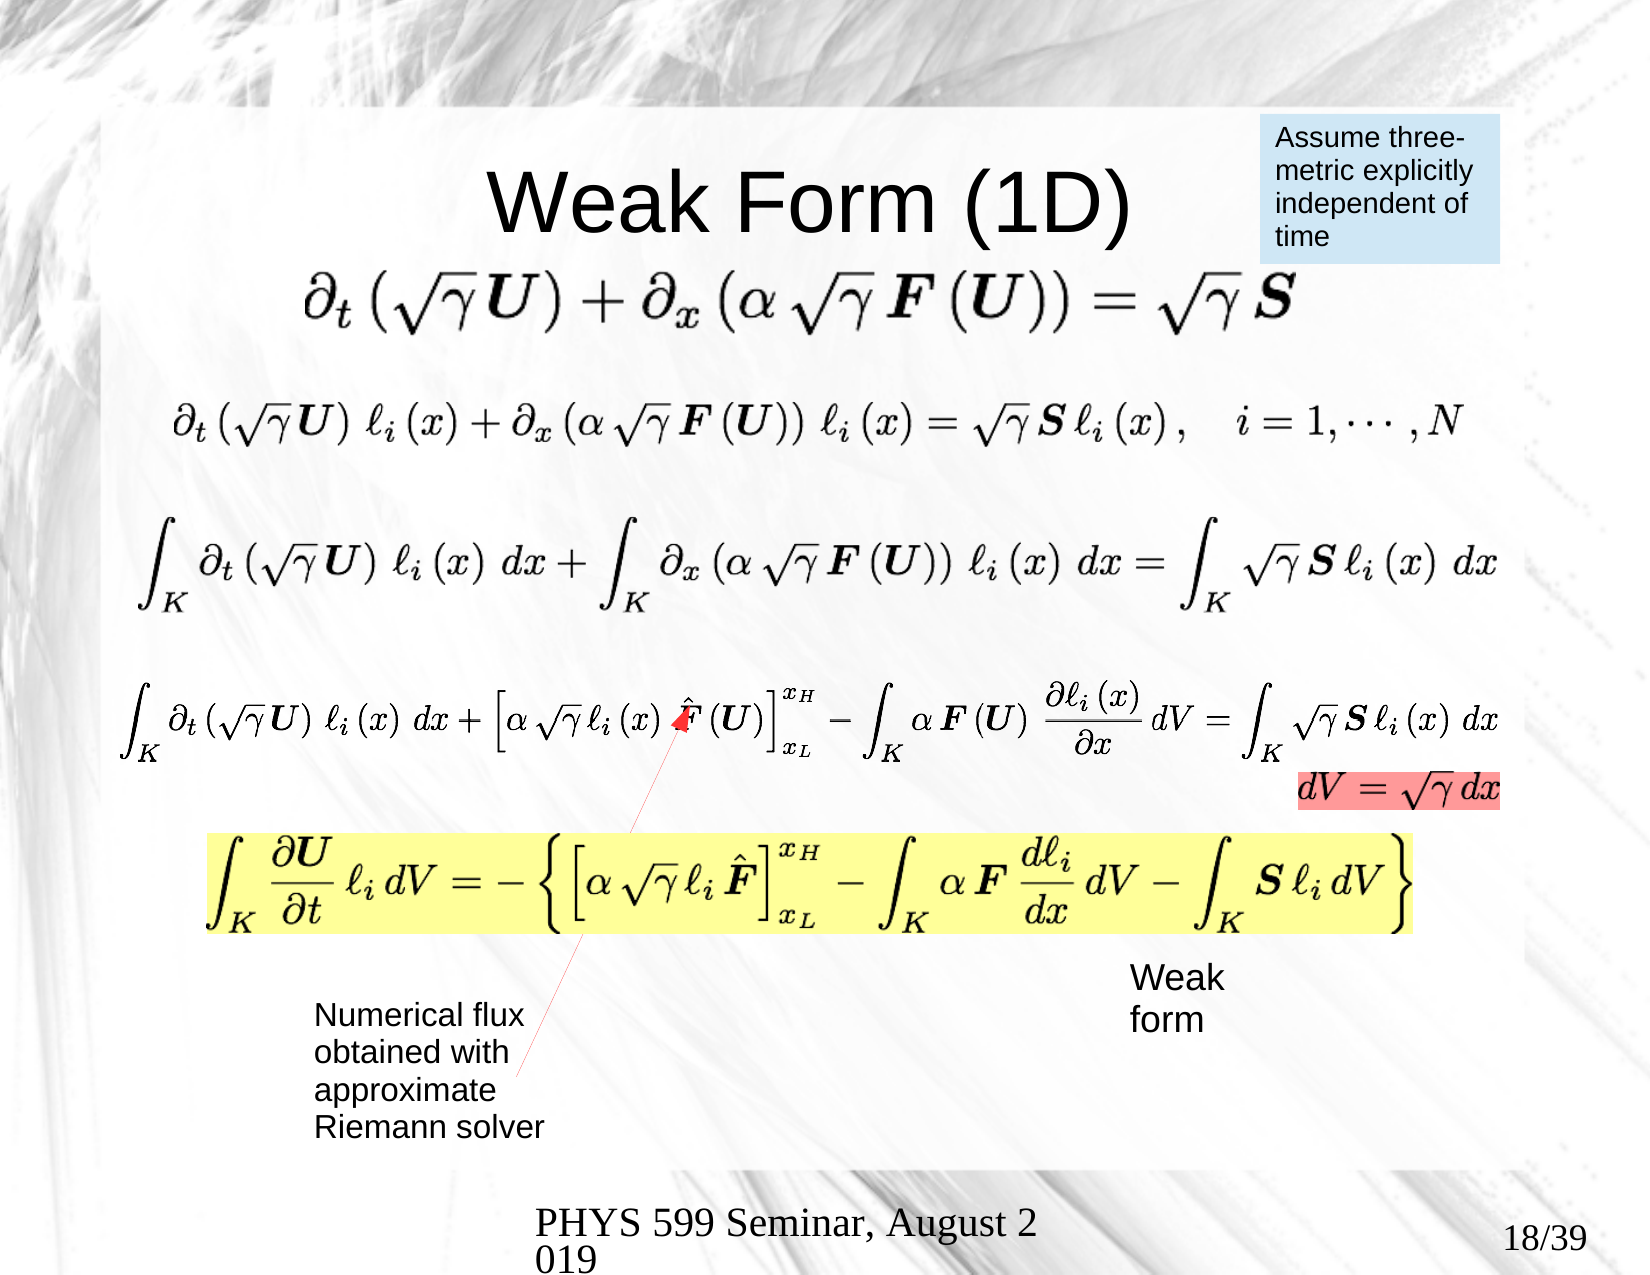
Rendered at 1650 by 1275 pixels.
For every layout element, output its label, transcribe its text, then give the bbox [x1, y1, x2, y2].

text_box Numerical flux obtained with approximate Riemann solver [299, 989, 602, 1206]
text_box Weak form [1115, 948, 1318, 1048]
picture [0, 0, 1650, 1275]
title Weak Form (1D) [117, 115, 1503, 288]
text_box Assume three-metric explicitly independent of time [1260, 113, 1501, 264]
